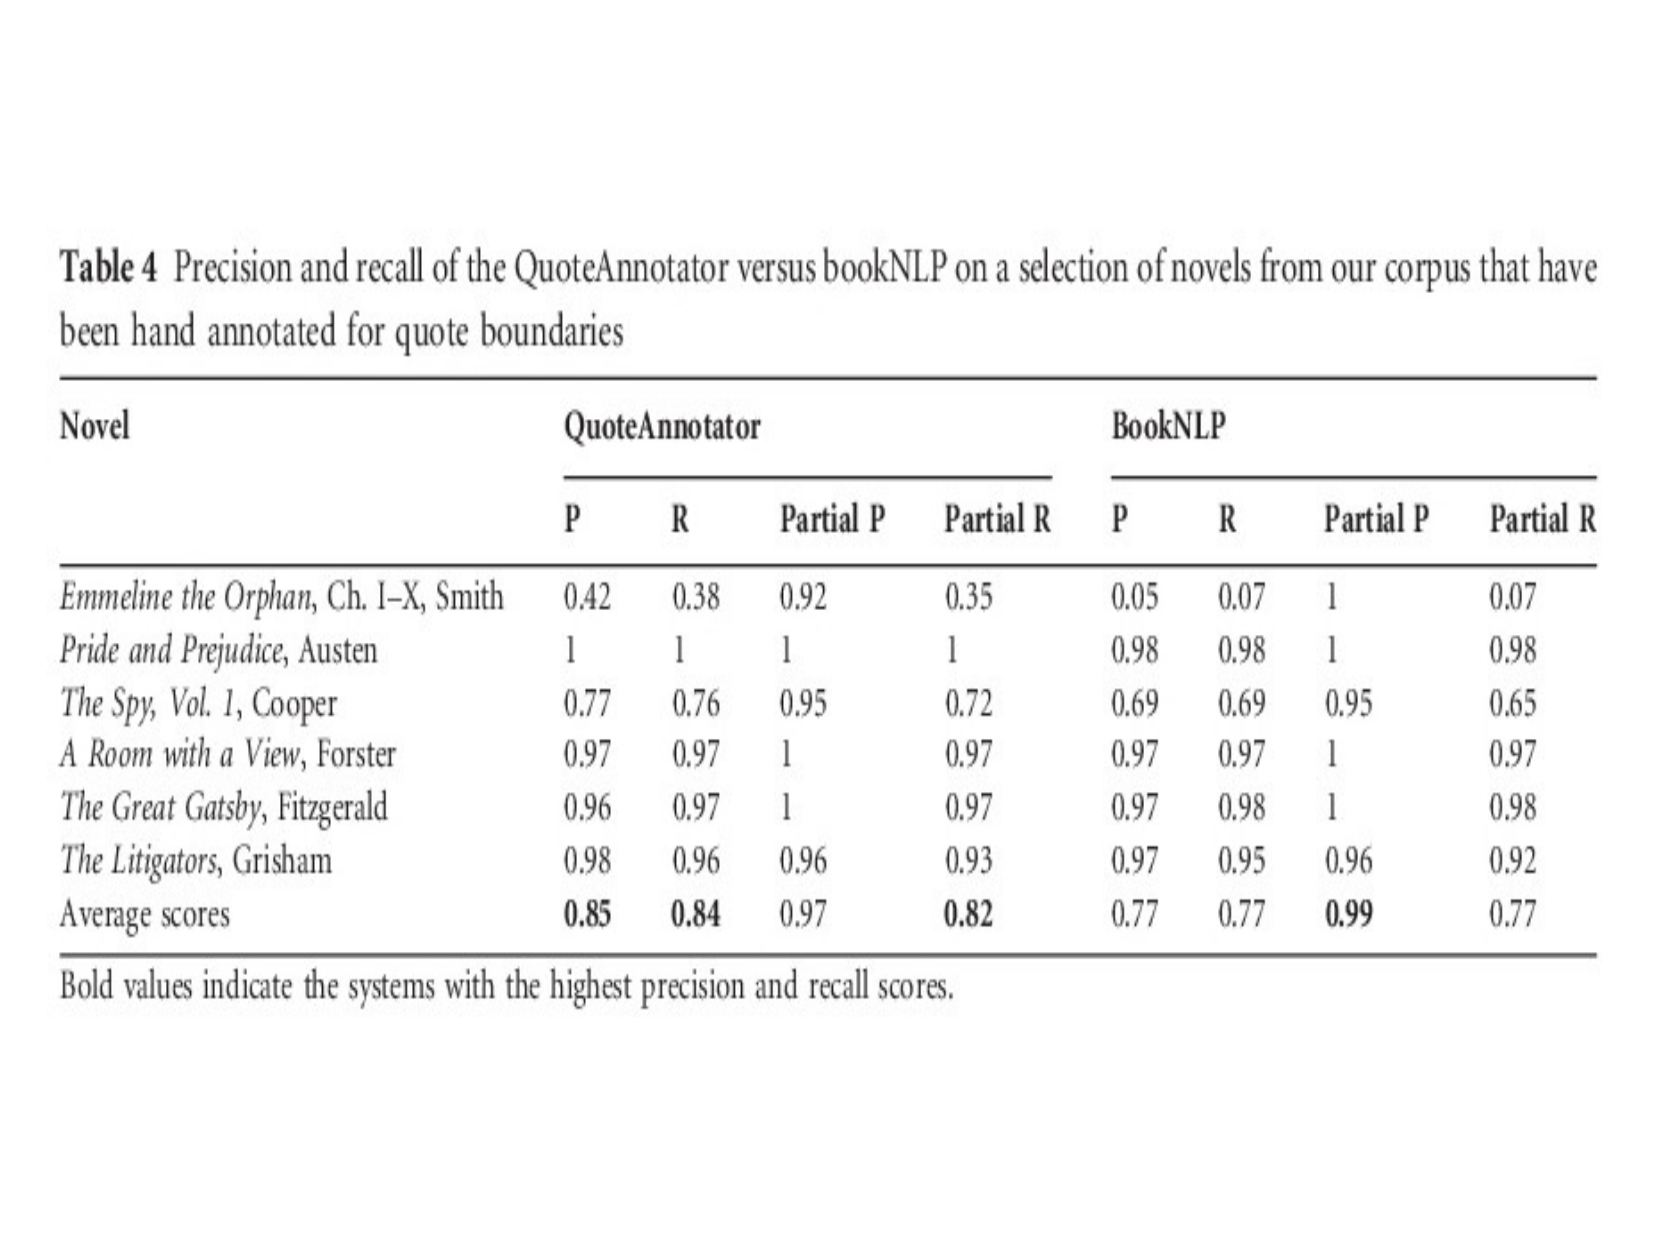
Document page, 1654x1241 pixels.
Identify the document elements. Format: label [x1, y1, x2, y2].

picture [0, 165, 1654, 1063]
